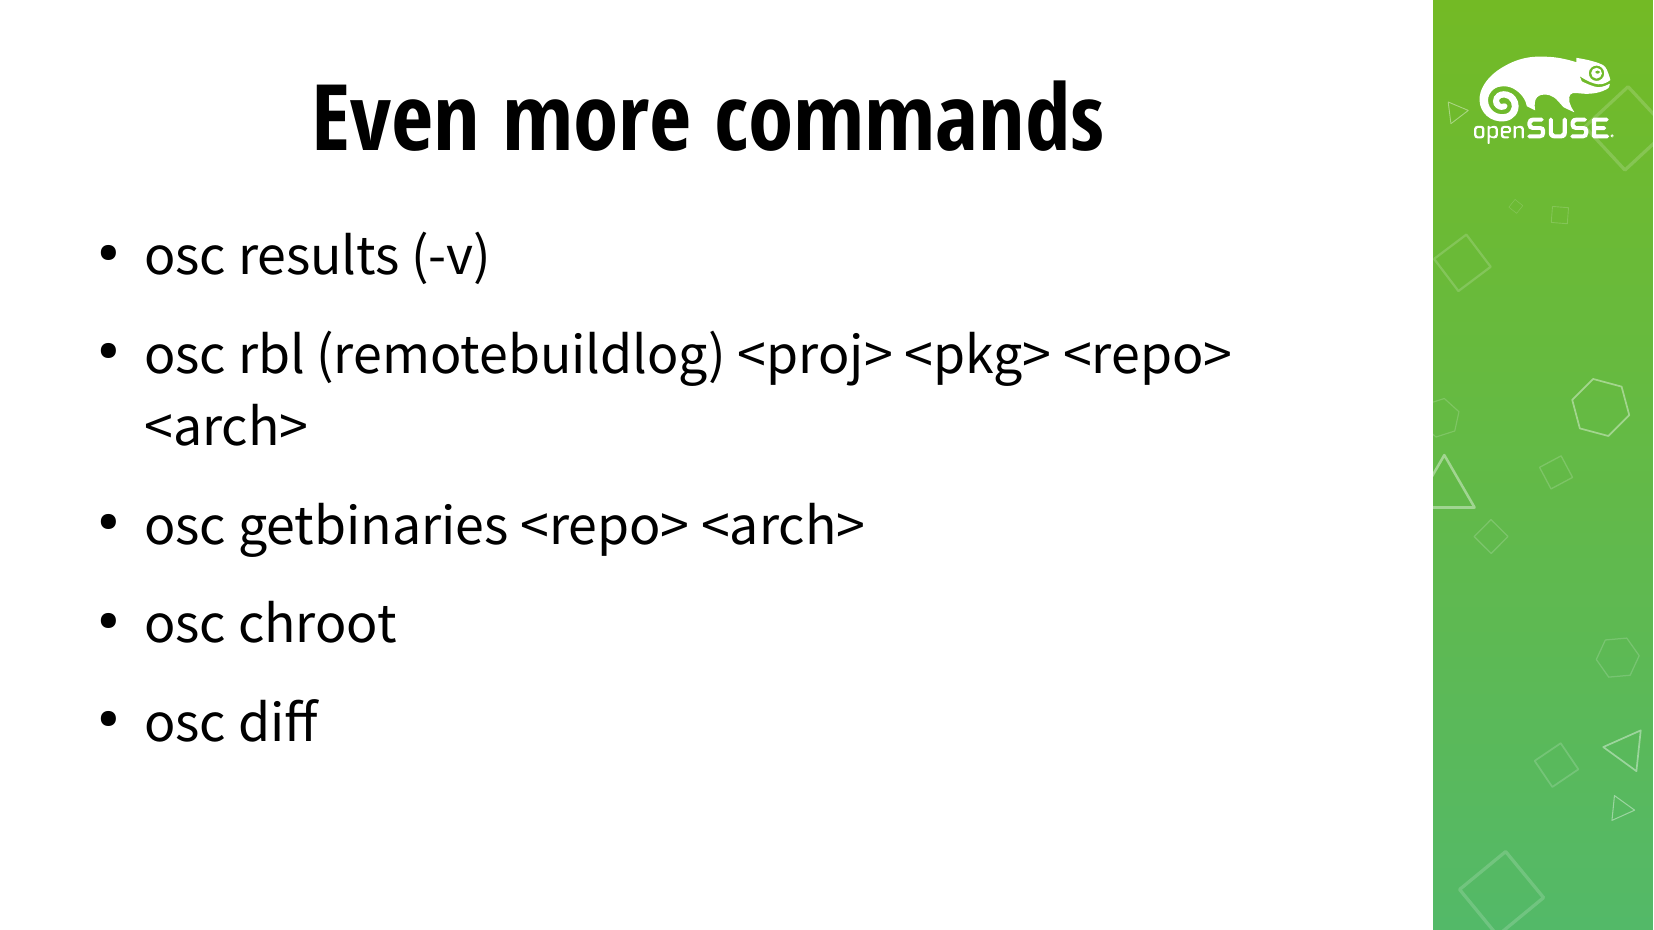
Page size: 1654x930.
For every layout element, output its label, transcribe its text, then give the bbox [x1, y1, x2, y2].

title Even more commands [82, 37, 1336, 193]
list osc results (-v) osc rbl (remotebuildlog) <proj> <pkg> <repo> <arch> osc getbinaries <repo> <arch> osc chroot osc diff [82, 217, 1336, 757]
